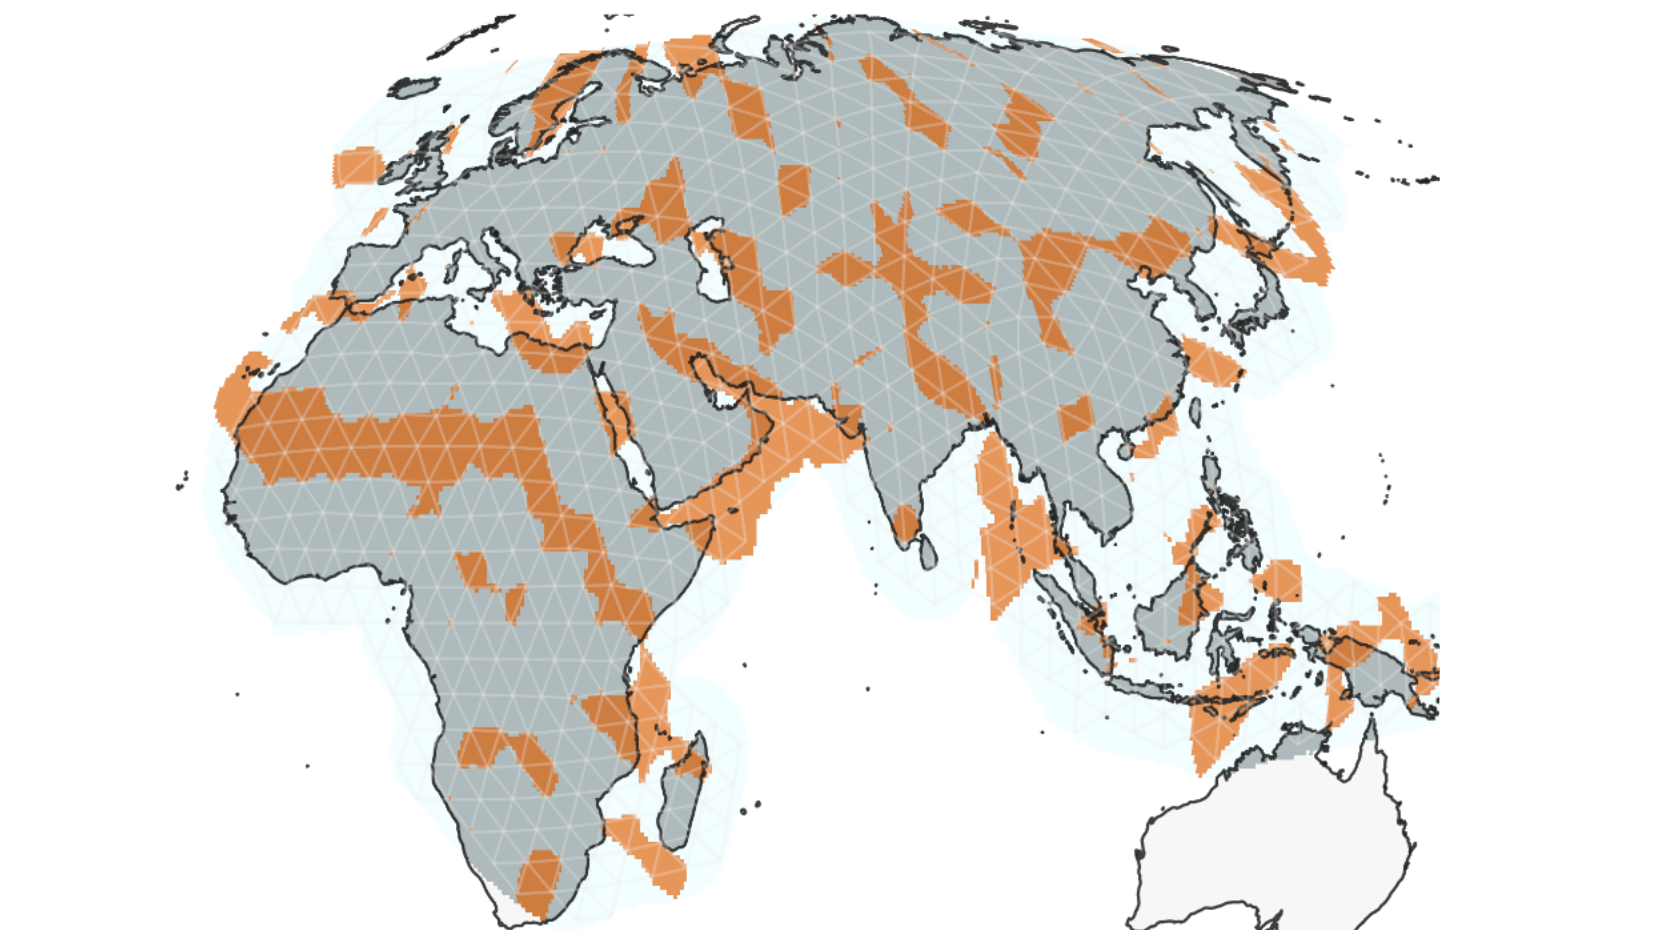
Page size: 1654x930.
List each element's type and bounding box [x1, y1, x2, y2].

picture [174, 0, 1440, 930]
